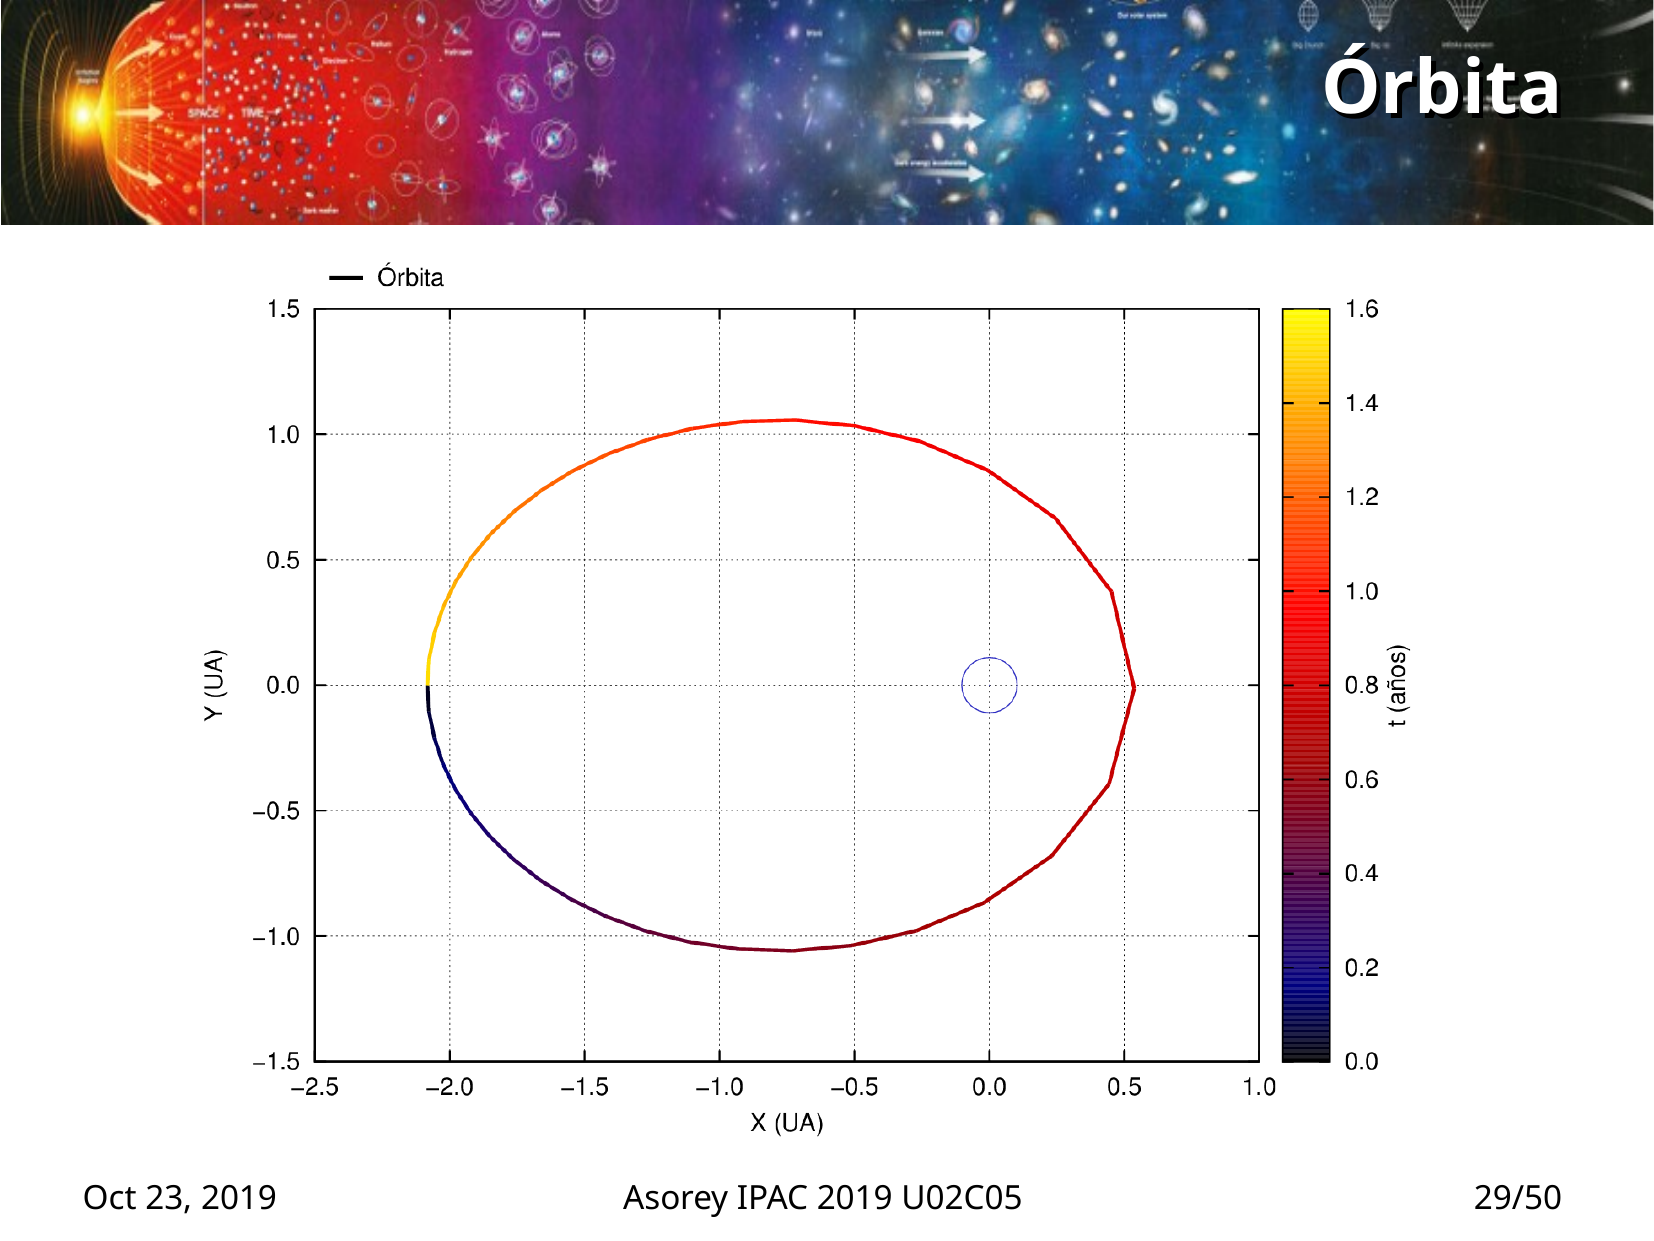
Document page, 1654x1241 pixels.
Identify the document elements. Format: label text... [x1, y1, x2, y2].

title Órbita [75, 0, 1564, 189]
picture [1271, 0, 1654, 225]
picture [194, 254, 1459, 1141]
picture [1, 0, 1230, 225]
